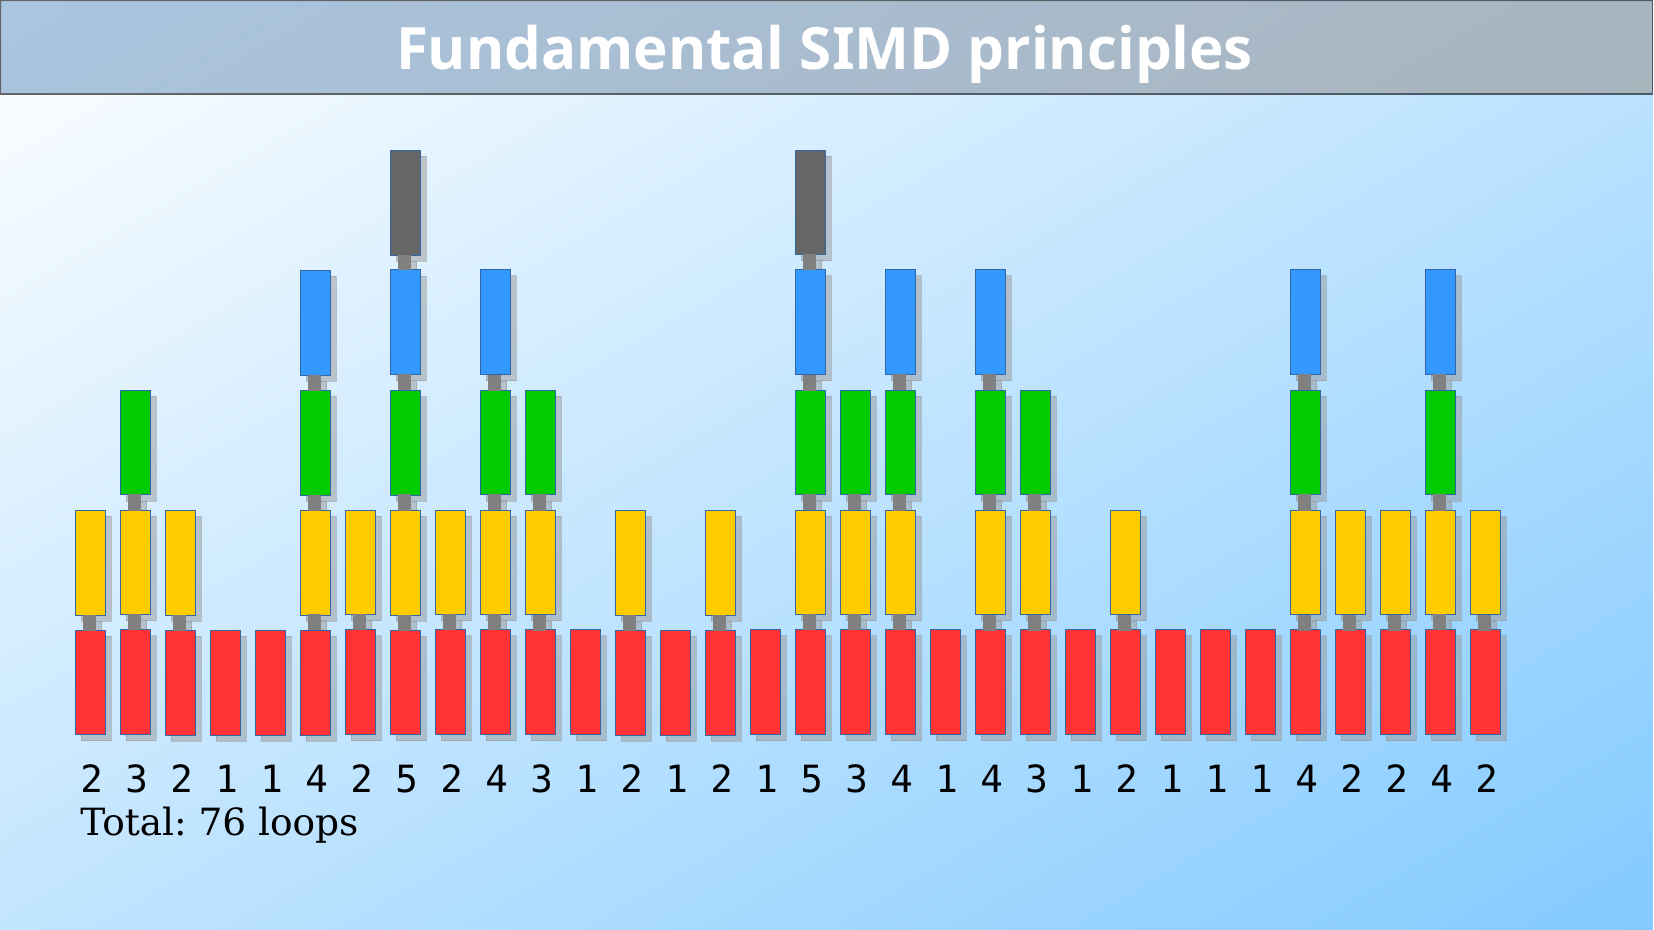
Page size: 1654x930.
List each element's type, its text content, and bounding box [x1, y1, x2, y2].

text_box [975, 269, 1012, 741]
text_box [75, 510, 112, 741]
text_box [1470, 510, 1507, 741]
text_box [480, 269, 517, 741]
text_box [930, 629, 967, 741]
text_box [1335, 510, 1372, 741]
text_box [255, 630, 292, 742]
text_box [300, 270, 337, 742]
text_box [165, 510, 202, 742]
text_box [660, 630, 697, 742]
text_box Fundamental SIMD principles [0, 0, 1653, 85]
text_box [390, 150, 427, 741]
text_box [795, 150, 832, 741]
text_box 2 3 2 1 1 4 2 5 2 4 3 1 2 1 2 1 5 3 4 1 4 3 1 2 1 1 1 4 2 2 4 2 Total: 76 loops [65, 749, 1513, 853]
text_box [1065, 629, 1102, 741]
text_box [435, 510, 472, 741]
text_box [615, 510, 652, 742]
text_box [570, 629, 607, 741]
text_box [1110, 510, 1147, 741]
text_box [1425, 269, 1462, 741]
text_box [1380, 510, 1417, 741]
text_box [1200, 629, 1237, 741]
text_box [120, 390, 157, 741]
text_box [705, 510, 742, 742]
text_box [1155, 629, 1192, 741]
text_box [210, 630, 247, 742]
text_box [345, 510, 382, 741]
text_box [1290, 269, 1327, 741]
text_box [525, 390, 562, 741]
text_box [750, 629, 787, 741]
text_box [840, 390, 877, 741]
text_box [885, 269, 922, 741]
text_box [1245, 629, 1282, 741]
text_box [1020, 390, 1057, 741]
